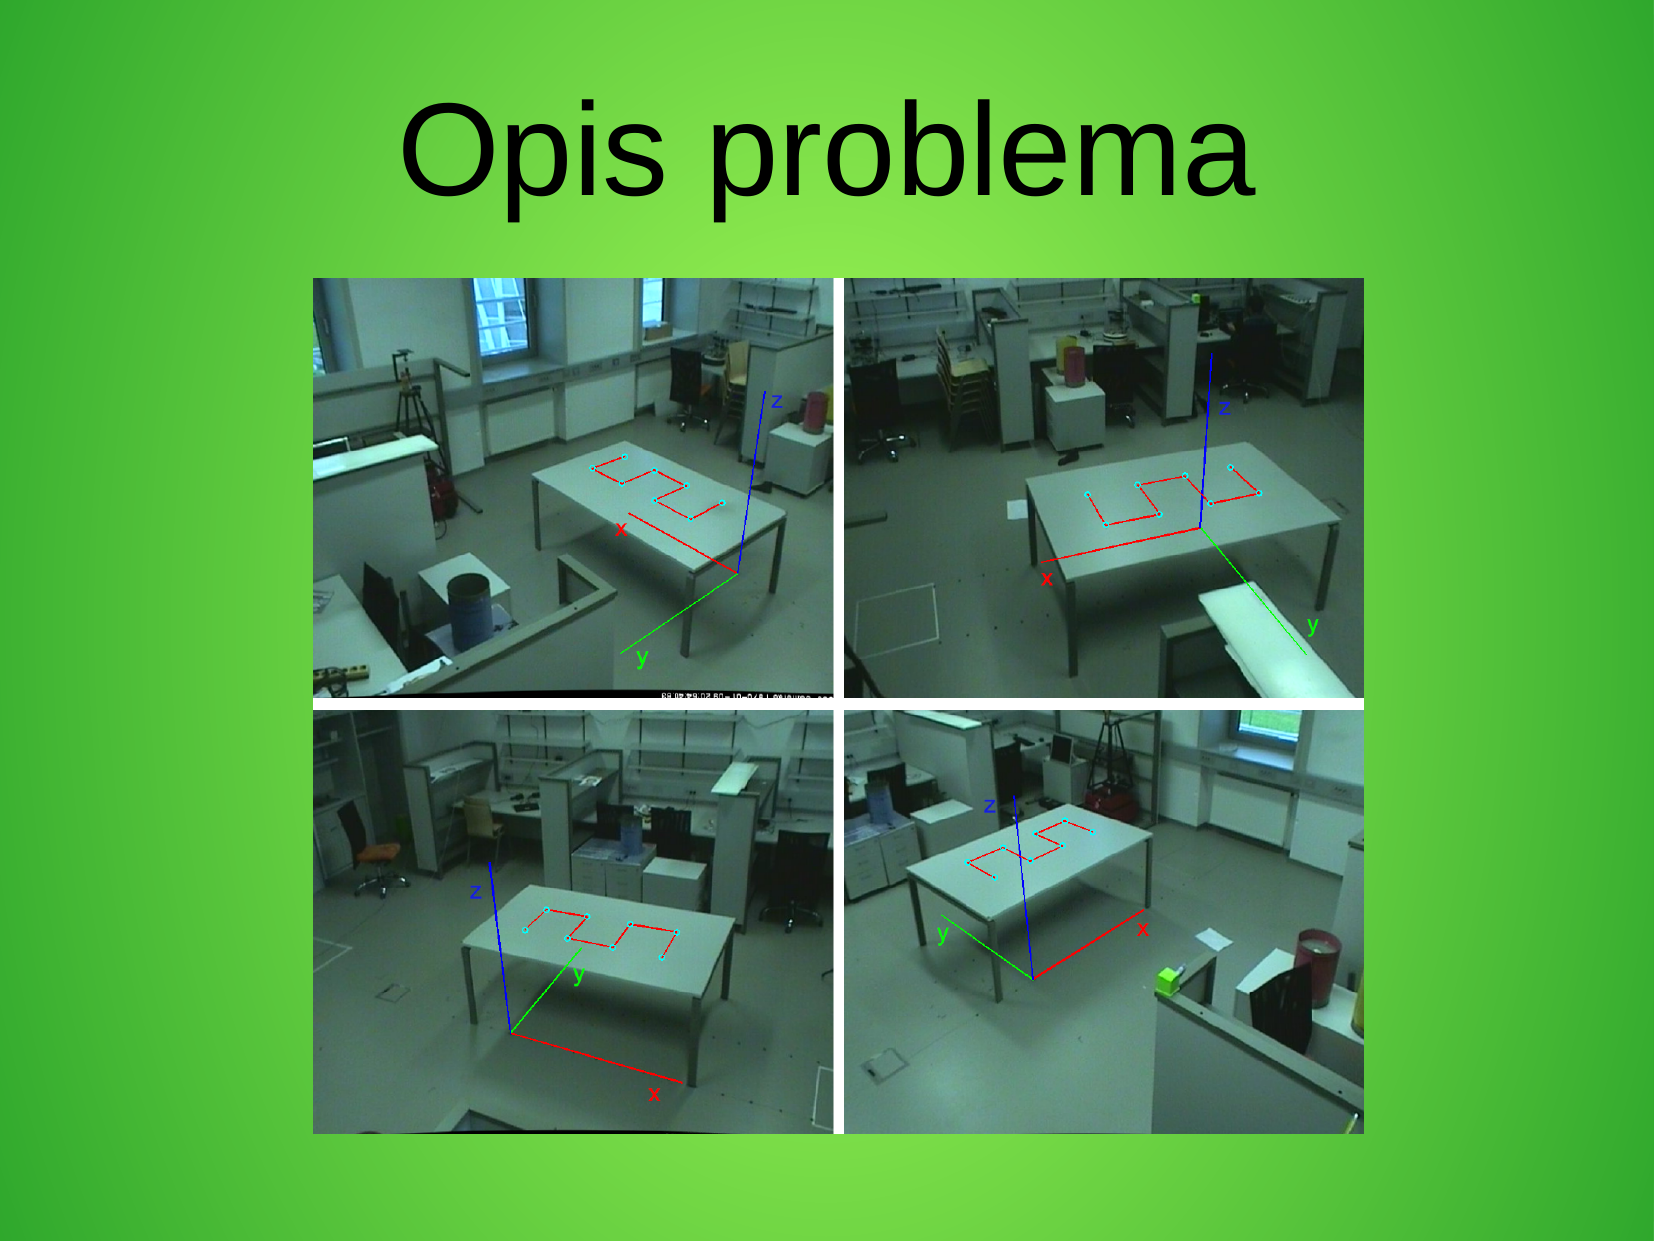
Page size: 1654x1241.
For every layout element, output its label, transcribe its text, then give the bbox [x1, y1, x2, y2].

title Opis problema [82, 47, 1571, 252]
picture [313, 278, 1364, 1134]
